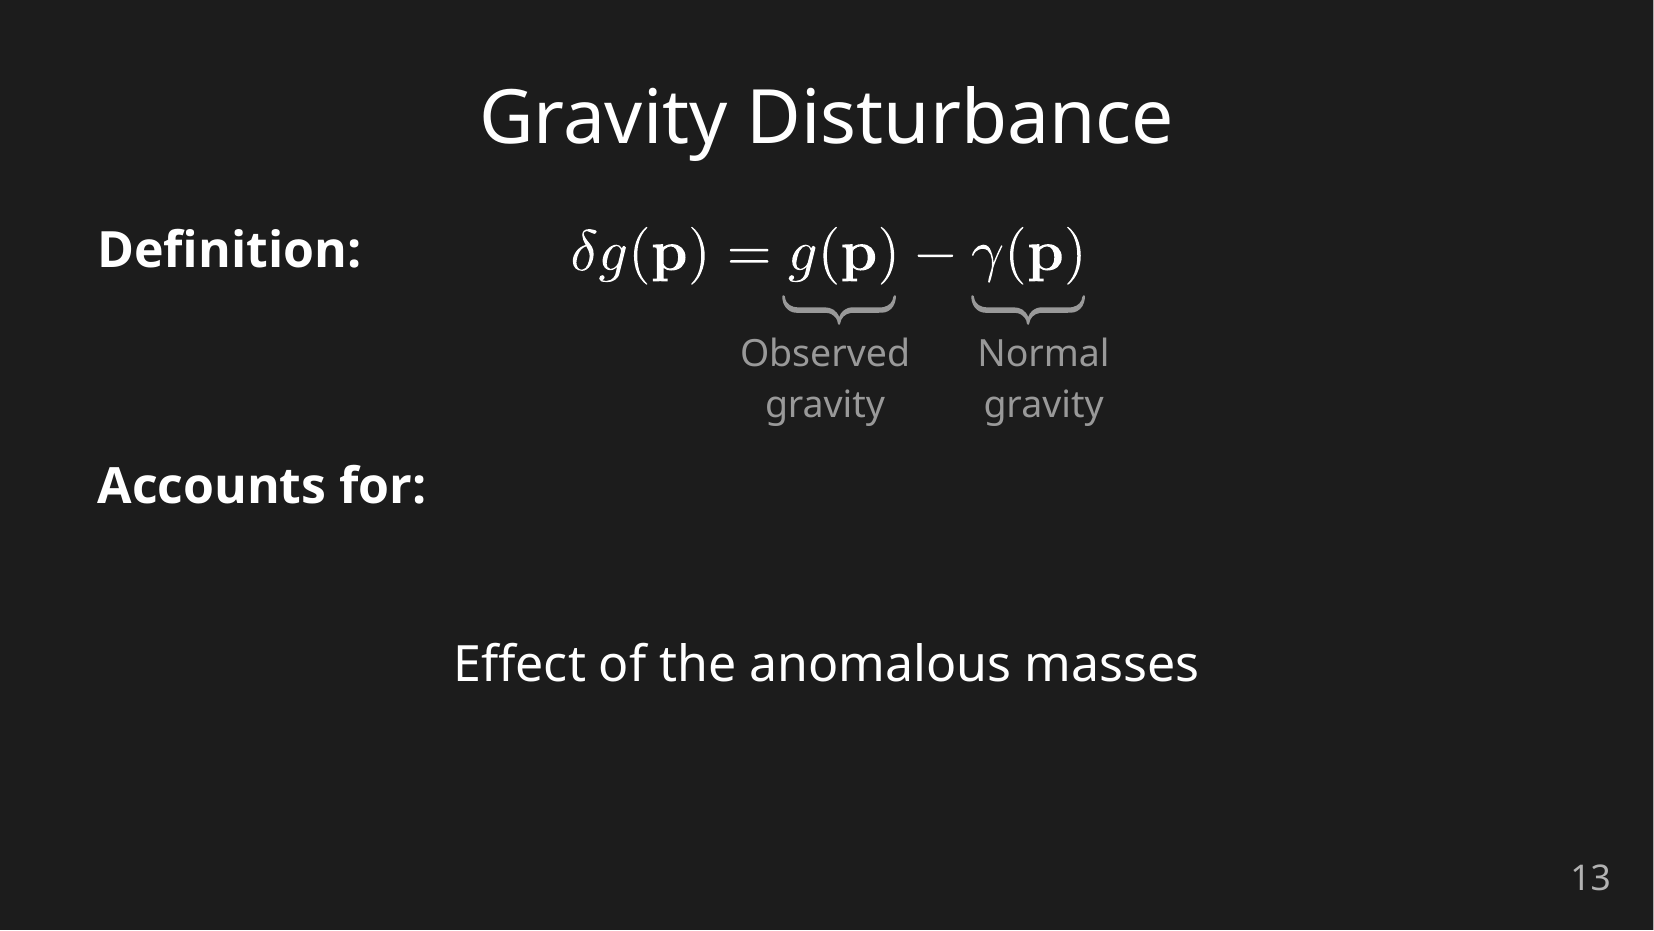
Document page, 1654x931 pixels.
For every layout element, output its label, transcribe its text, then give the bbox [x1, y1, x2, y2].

text_box Normal gravity [920, 318, 1167, 426]
text_box Accounts for: [82, 442, 532, 546]
text_box [572, 229, 597, 271]
text_box <number> [1409, 845, 1626, 916]
subtitle Effect of the anomalous masses [82, 490, 1571, 834]
text_box [729, 248, 769, 252]
text_box [971, 244, 1003, 283]
text_box [971, 295, 1085, 318]
text_box [782, 295, 896, 318]
text_box [917, 254, 954, 258]
title Gravity Disturbance [82, 37, 1571, 193]
text_box [788, 244, 816, 283]
text_box [842, 244, 876, 282]
text_box [599, 244, 626, 283]
text_box [823, 226, 837, 285]
text_box [1010, 226, 1024, 285]
text_box [1067, 226, 1081, 285]
text_box [633, 226, 648, 285]
text_box [880, 226, 895, 285]
text_box [691, 226, 705, 285]
text_box Observed gravity [702, 318, 920, 426]
text_box [652, 244, 686, 282]
text_box Definition: [82, 206, 532, 310]
text_box [1029, 244, 1062, 282]
